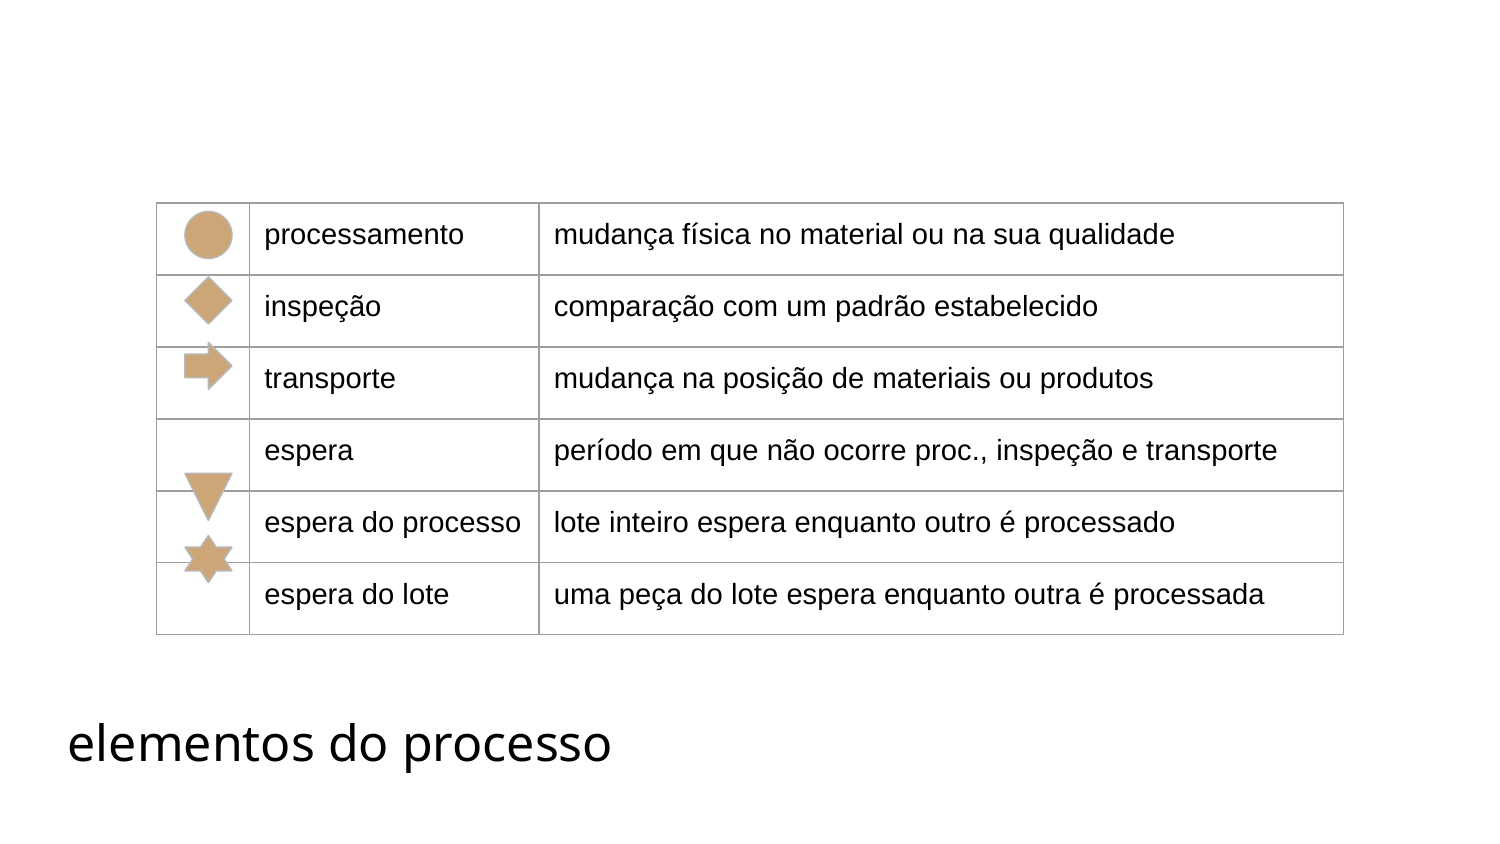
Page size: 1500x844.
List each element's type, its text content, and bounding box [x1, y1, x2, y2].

table_cell espera do lote [250, 563, 538, 634]
table_cell [157, 348, 249, 418]
table_header [157, 204, 249, 274]
text_box [184, 276, 232, 324]
text_box [184, 535, 232, 583]
table_cell período em que não ocorre proc., inspeção e transporte [540, 420, 1343, 490]
table_cell [157, 492, 249, 562]
table_cell espera do processo [250, 492, 538, 562]
table_cell espera [250, 420, 538, 490]
table_cell lote inteiro espera enquanto outro é processado [540, 492, 1343, 562]
list elementos do processo [52, 692, 1037, 791]
table_cell [157, 276, 249, 346]
text_box [184, 342, 232, 390]
table_cell uma peça do lote espera enquanto outra é processada [540, 563, 1343, 634]
table_cell comparação com um padrão estabelecido [540, 276, 1343, 346]
table_cell [157, 420, 249, 490]
table_cell mudança na posição de materiais ou produtos [540, 348, 1343, 418]
table_header mudança física no material ou na sua qualidade [540, 204, 1343, 274]
table_header processamento [250, 204, 538, 274]
table_cell inspeção [250, 276, 538, 346]
text_box [184, 211, 232, 259]
table_cell [157, 563, 249, 634]
text_box [184, 473, 232, 521]
table_cell transporte [250, 348, 538, 418]
